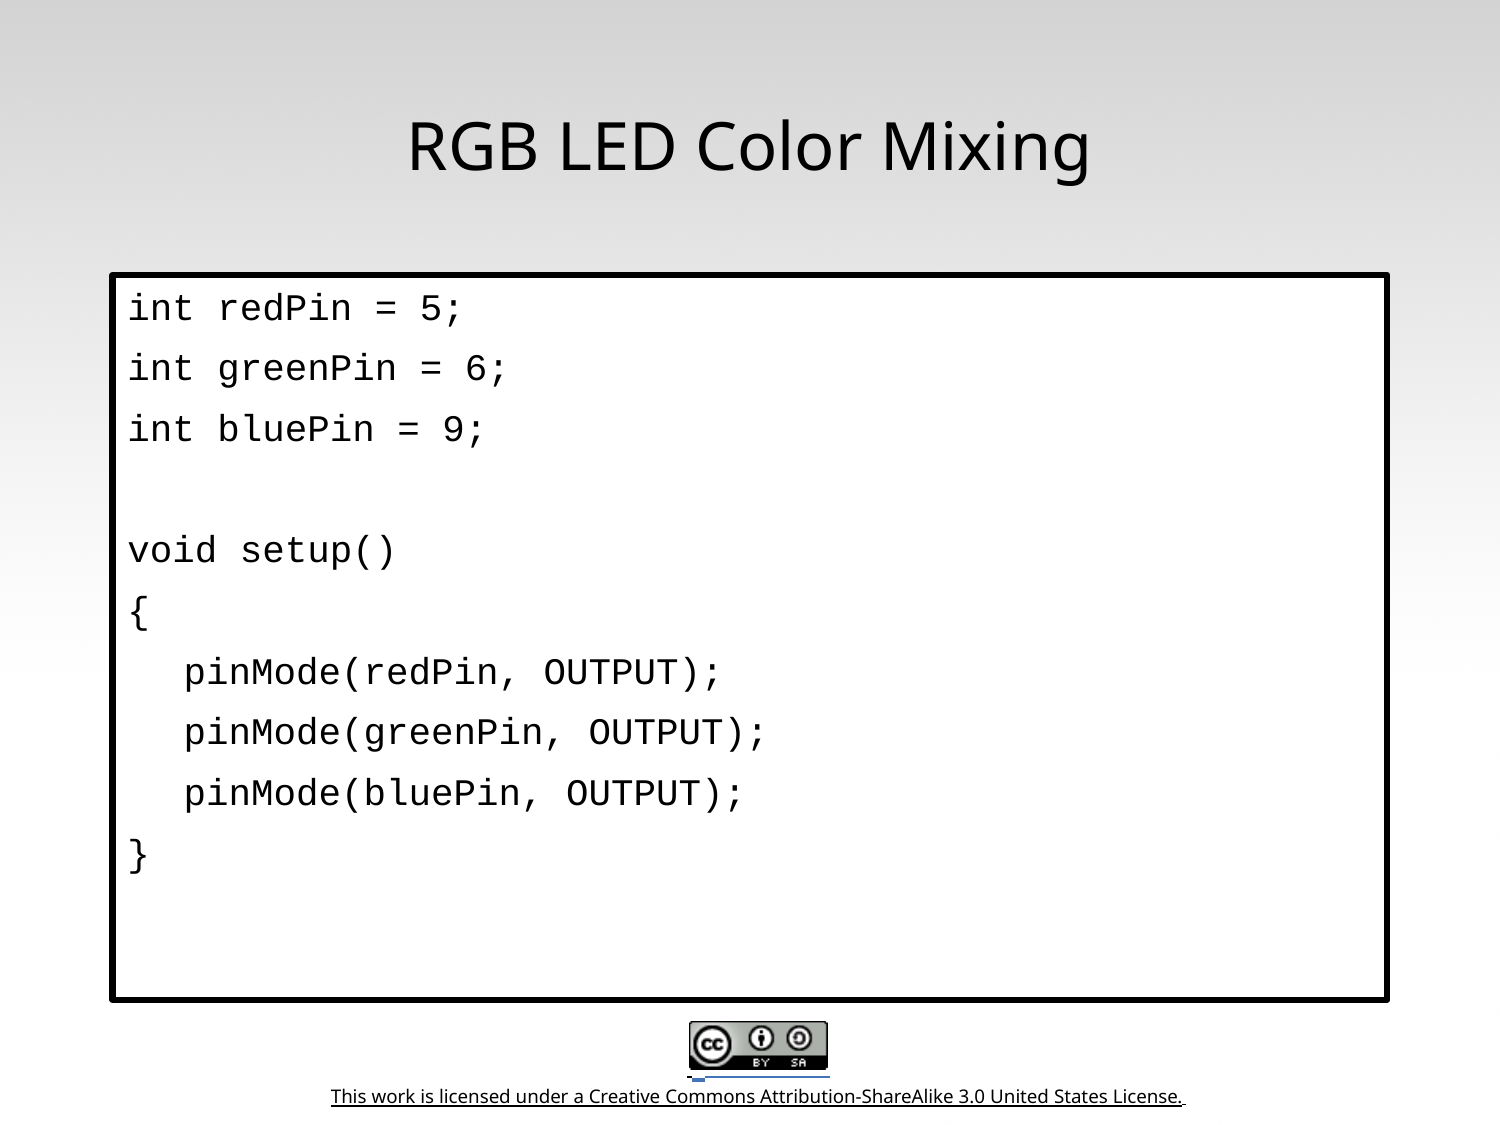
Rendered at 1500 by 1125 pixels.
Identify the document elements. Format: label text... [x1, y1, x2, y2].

title RGB LED Color Mixing [112, 50, 1388, 238]
picture [0, 0, 1500, 1125]
list int redPin = 5; int greenPin = 6; int bluePin = 9; void setup() { pinMode(redPin, OUTPUT); pinMode(greenPin, OUTPUT); pinMode(bluePin, OUTPUT); } [112, 275, 1388, 1000]
